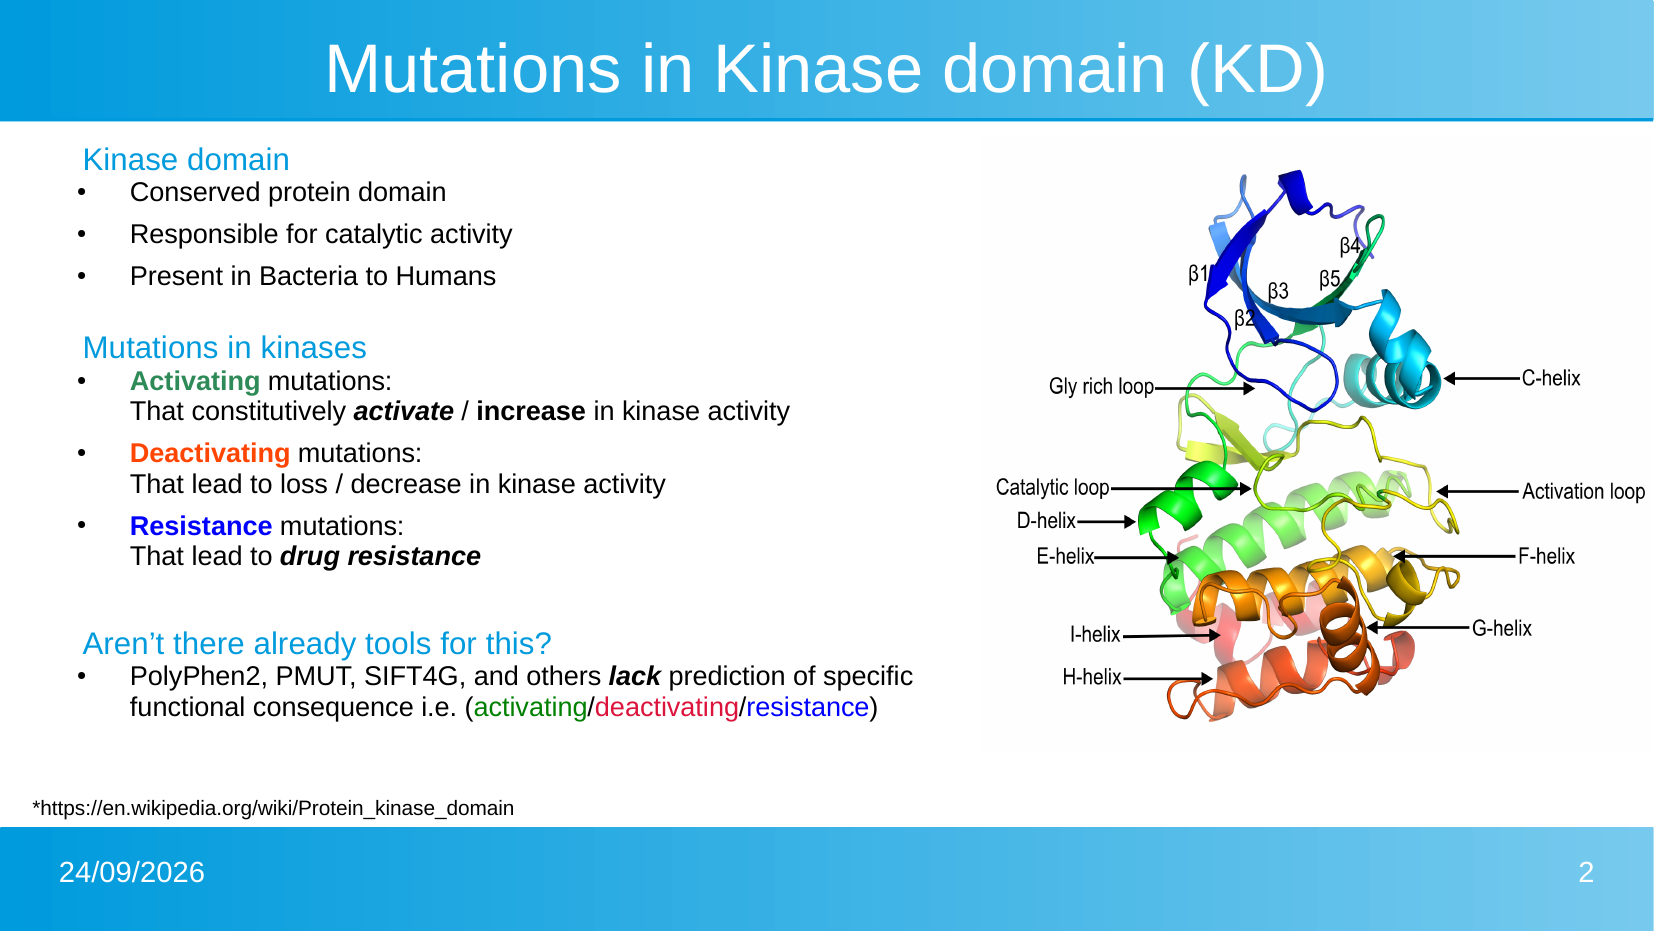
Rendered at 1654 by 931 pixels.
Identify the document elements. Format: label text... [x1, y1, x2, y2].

list PolyPhen2, PMUT, SIFT4G, and others lack prediction of specific functional consequence i.e. (activating/deactivating/resistance) [59, 661, 945, 780]
title Mutations in Kinase domain (KD) [59, 29, 1595, 108]
list Kinase domain [82, 141, 319, 172]
list Mutations in kinases [82, 330, 390, 361]
picture [980, 135, 1654, 751]
text_box *https://en.wikipedia.org/wiki/Protein_kinase_domain [17, 789, 1163, 836]
list Activating mutations: That constitutively activate / increase in kinase activity Deactivating mutations: That lead to loss / decrease in kinase activity Resistance mutations: That lead to drug resistance [59, 366, 945, 603]
list Aren’t there already tools for this? [82, 625, 615, 656]
list Conserved protein domain Responsible for catalytic activity Present in Bacteria to Humans [59, 177, 945, 296]
